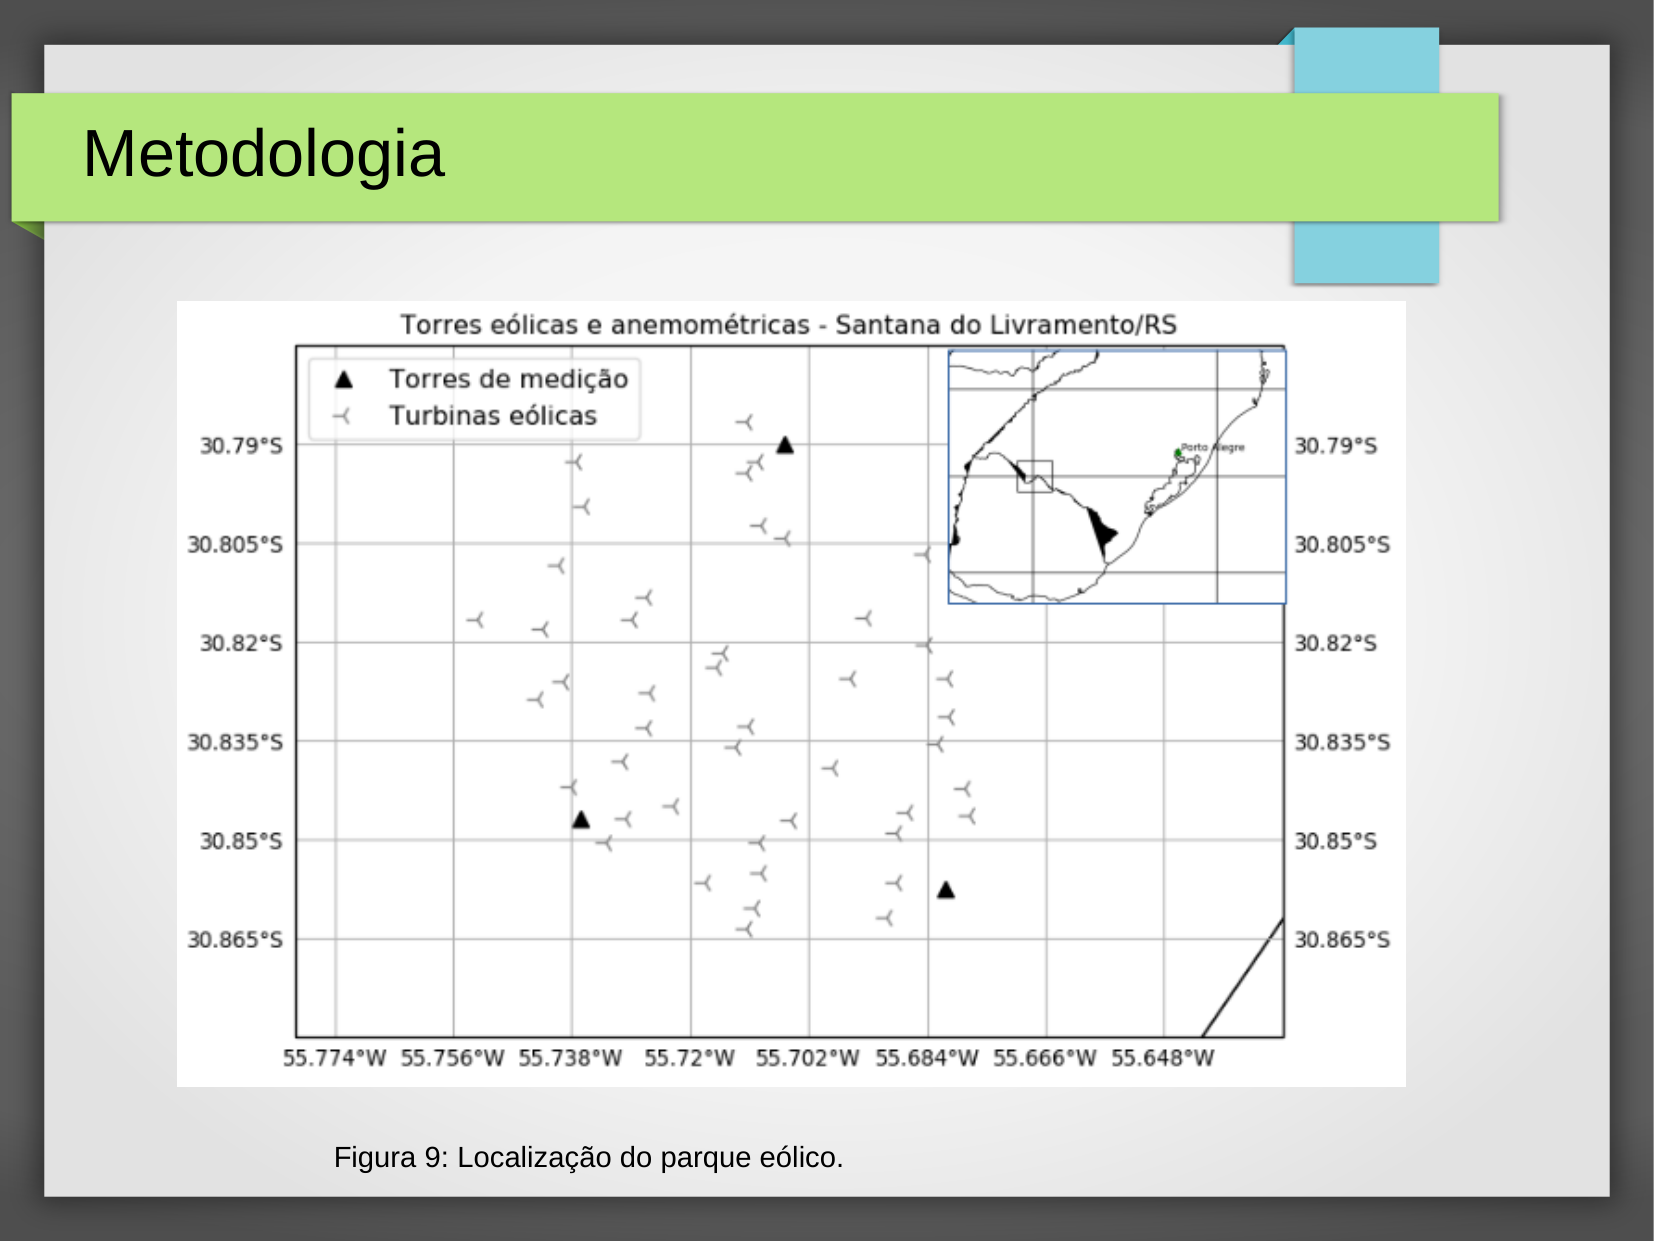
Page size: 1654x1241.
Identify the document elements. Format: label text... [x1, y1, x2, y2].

title Metodologia [82, 94, 1264, 213]
picture [0, 0, 1654, 1241]
text_box Figura 9: Localização do parque eólico. [318, 1133, 1241, 1241]
